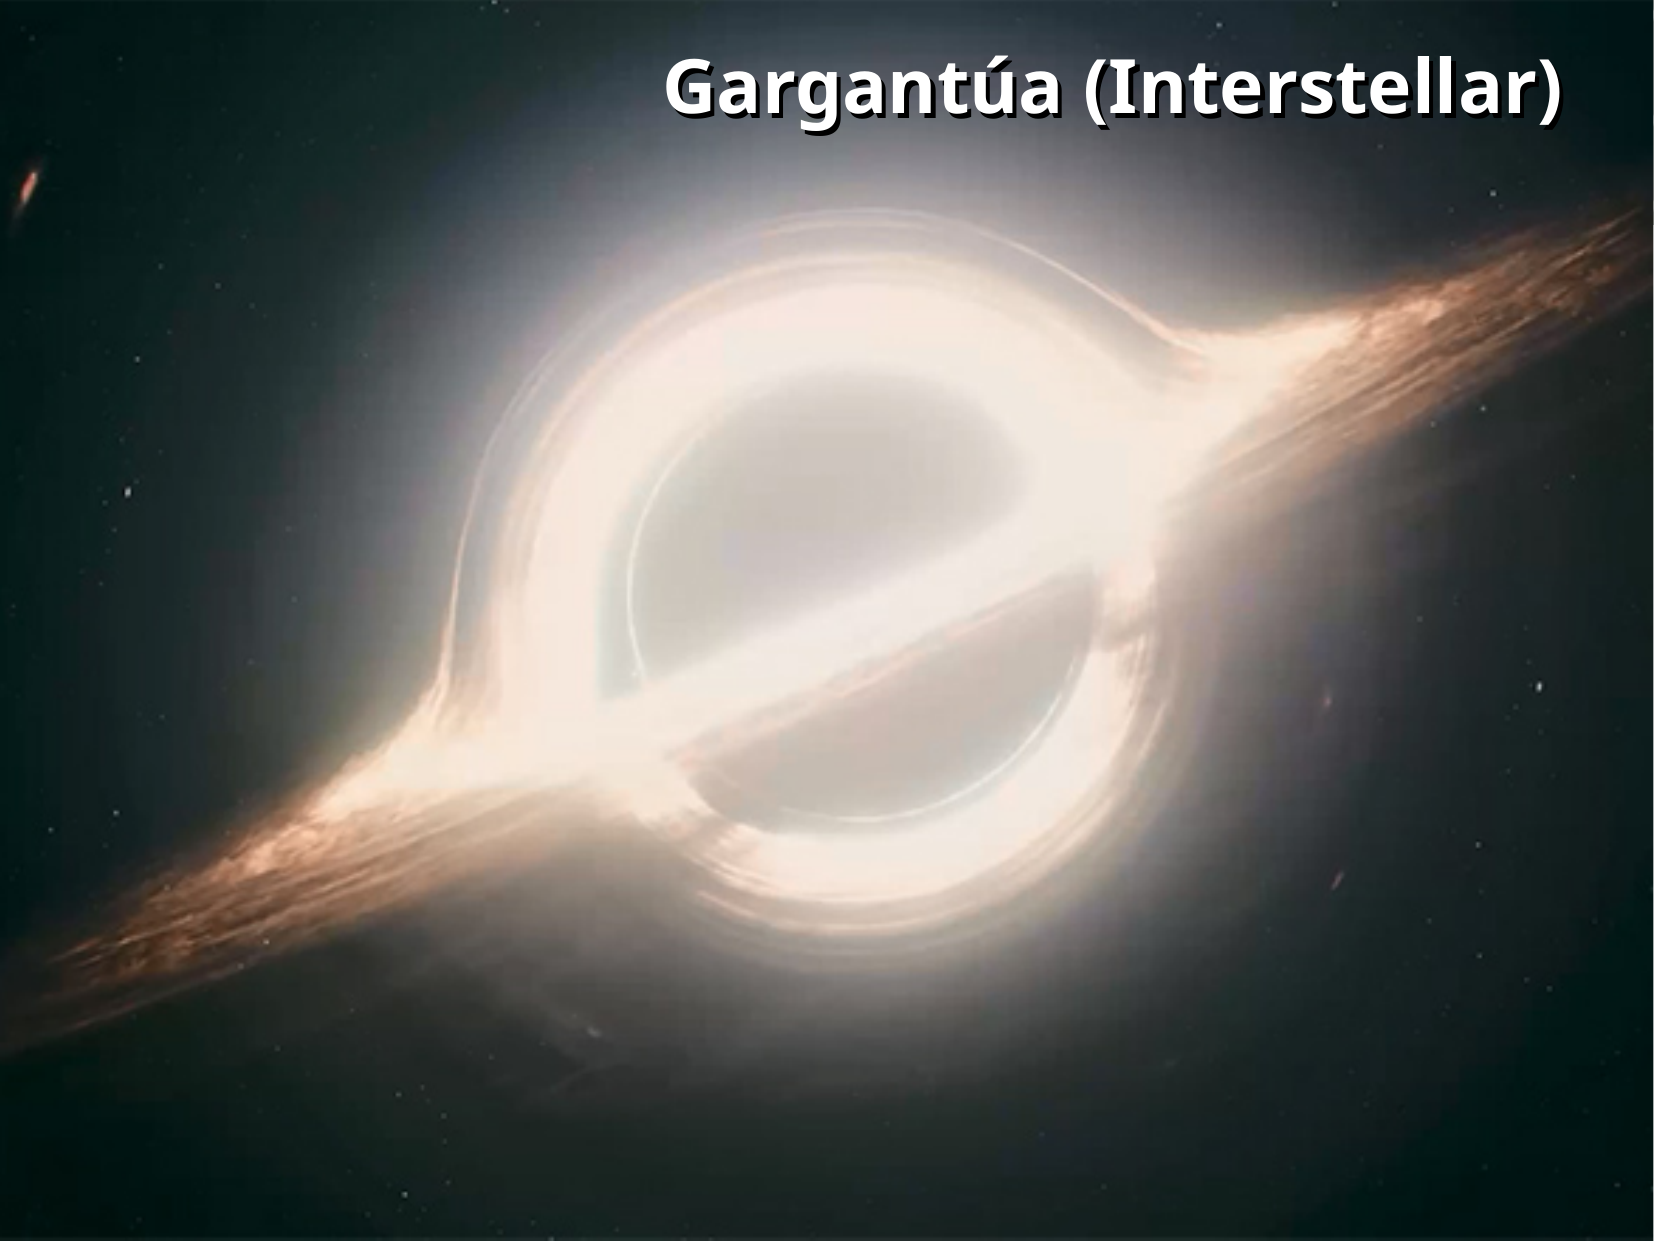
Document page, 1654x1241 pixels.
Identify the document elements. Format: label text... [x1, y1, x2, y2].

title Gargantúa (Interstellar) [75, 19, 1564, 151]
picture [0, 0, 1654, 1241]
